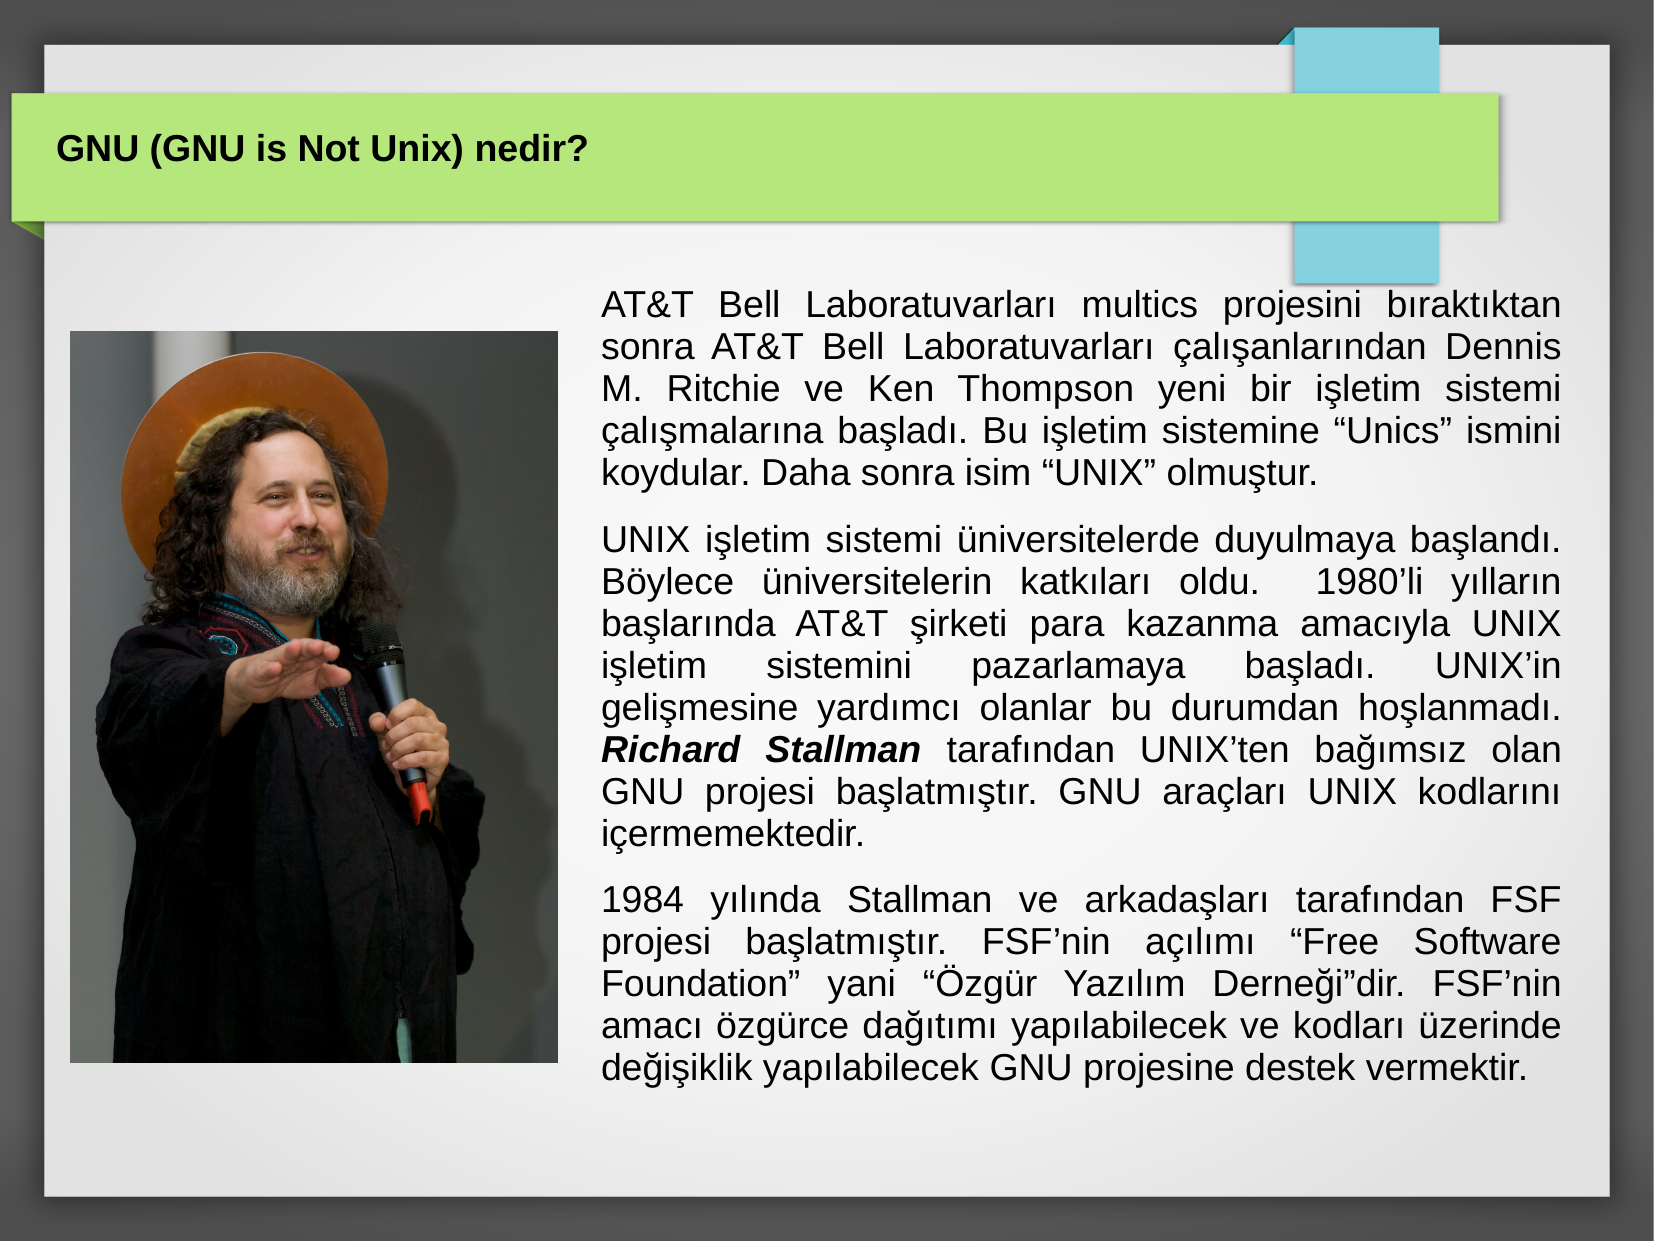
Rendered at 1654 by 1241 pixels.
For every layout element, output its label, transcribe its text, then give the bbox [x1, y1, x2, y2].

picture [0, 0, 1654, 1241]
text_box AT&T Bell Laboratuvarları multics projesini bıraktıktan sonra AT&T Bell Laboratuvarları çalışanlarından Dennis M. Ritchie ve Ken Thompson yeni bir işletim sistemi çalışmalarına başladı. Bu işletim sistemine “Unics” ismini koydular. Daha sonra isim “UNIX” olmuştur. UNIX işletim sistemi üniversitelerde duyulmaya başlandı. Böylece üniversitelerin katkıları oldu. 1980’li yılların başlarında AT&T şirketi para kazanma amacıyla UNIX işletim sistemini pazarlamaya başladı. UNIX’in gelişmesine yardımcı olanlar bu durumdan hoşlanmadı. Richard Stallman tarafından UNIX’ten bağımsız olan GNU projesi başlatmıştır. GNU araçları UNIX kodlarını içermemektedir. 1984 yılında Stallman ve arkadaşları tarafından FSF projesi başlatmıştır. FSF’nin açılımı “Free Software Foundation” yani “Özgür Yazılım Derneği”dir. FSF’nin amacı özgürce dağıtımı yapılabilecek ve kodları üzerinde değişiklik yapılabilecek GNU projesine destek vermektir. [586, 276, 1577, 1241]
text_box GNU (GNU is Not Unix) nedir? [41, 120, 1158, 196]
